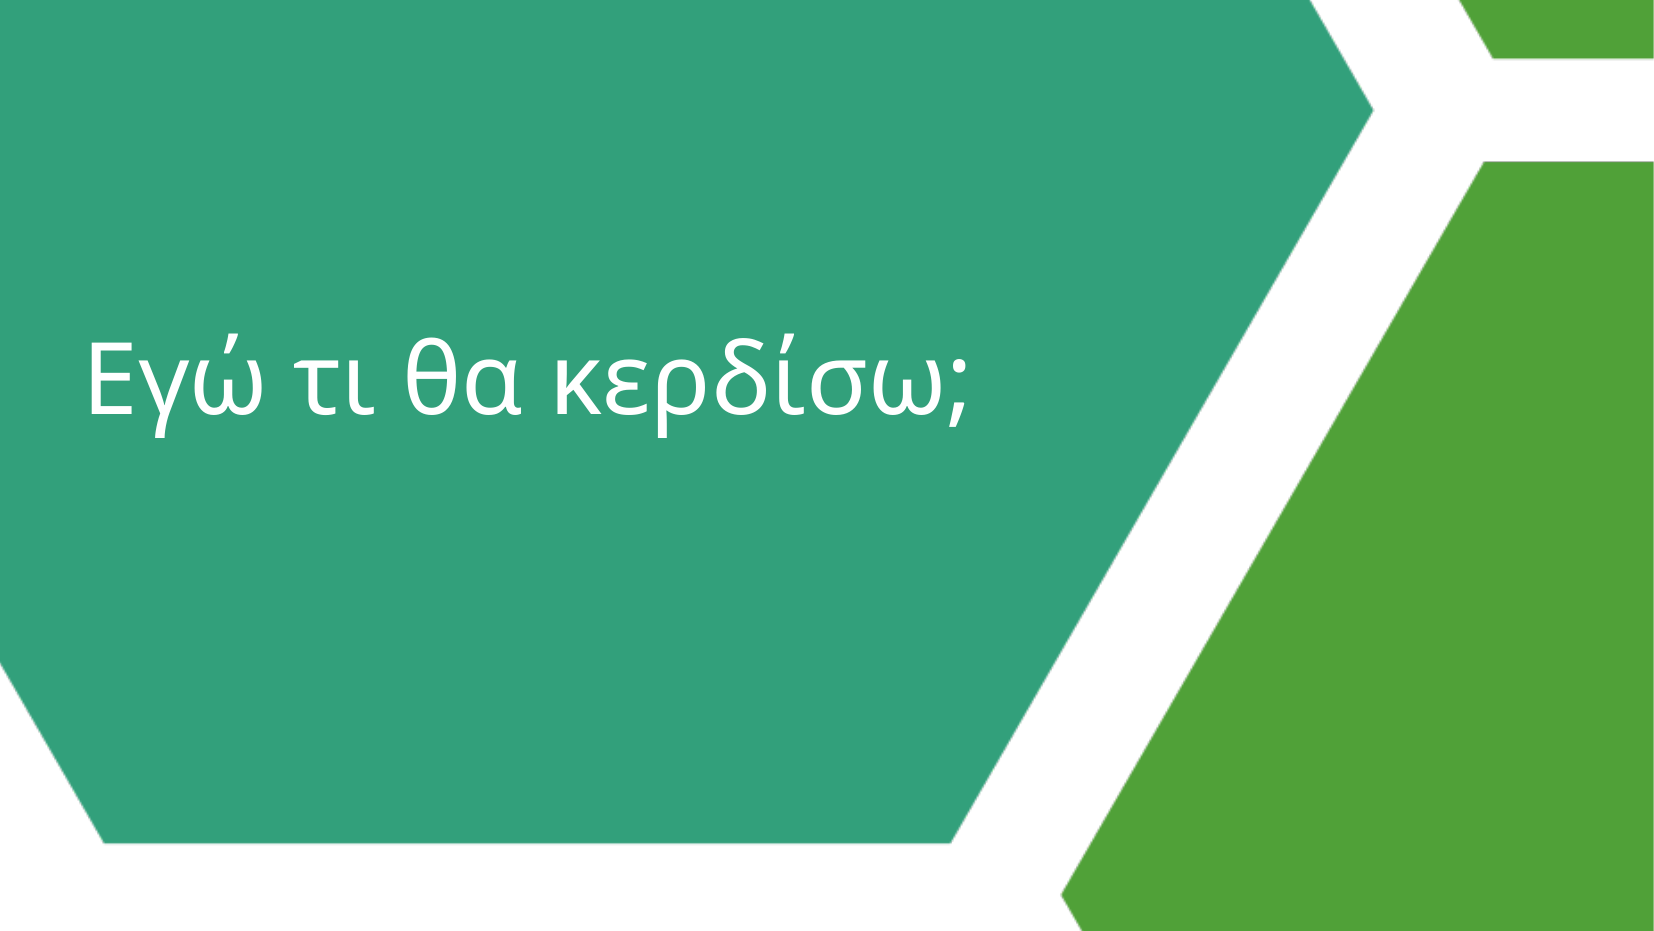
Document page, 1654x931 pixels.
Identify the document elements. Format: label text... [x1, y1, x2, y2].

title Εγώ τι θα κερδίσω; [82, 243, 1218, 510]
picture [0, 0, 1654, 931]
